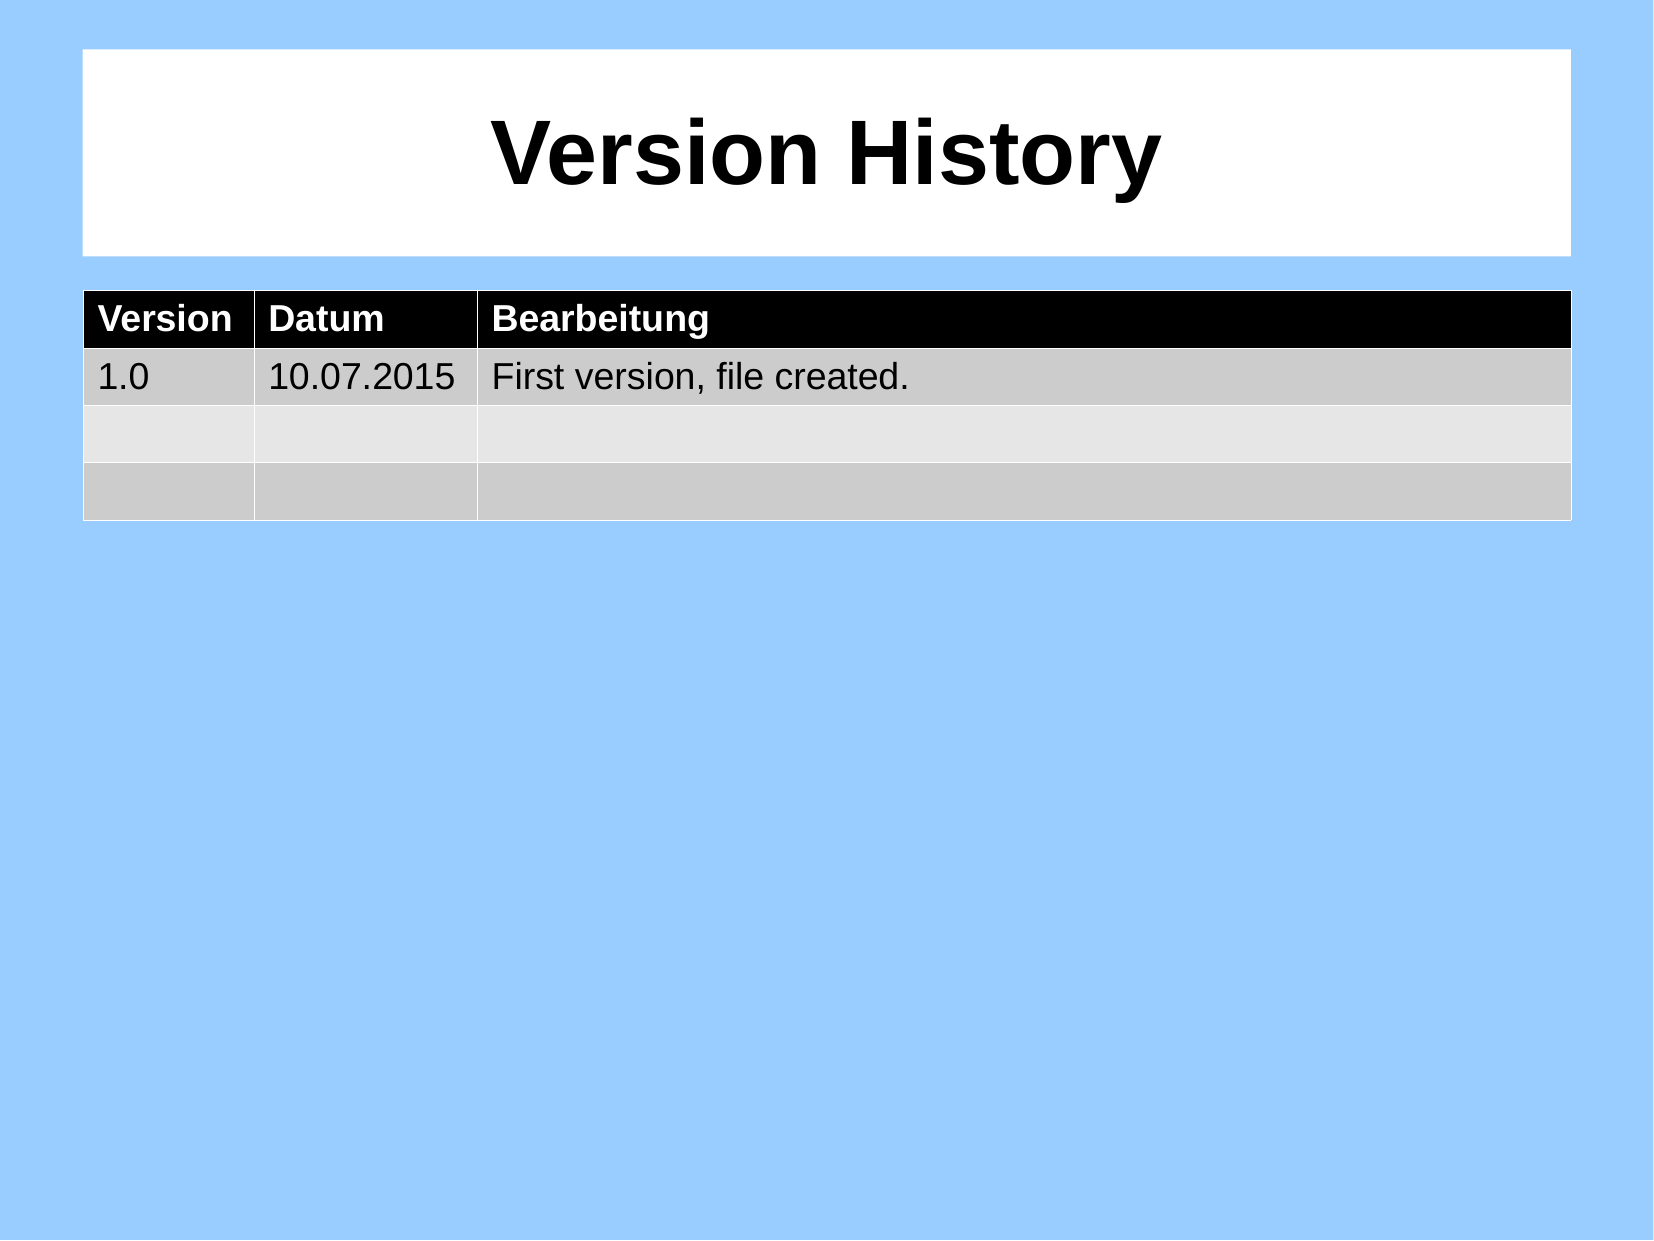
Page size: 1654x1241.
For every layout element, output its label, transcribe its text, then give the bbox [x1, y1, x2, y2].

table_cell 1.0 [84, 349, 254, 405]
table_cell [255, 406, 477, 462]
table_header Bearbeitung [478, 291, 1571, 348]
table_cell [84, 406, 254, 462]
table_cell [478, 463, 1571, 520]
title Version History [82, 49, 1571, 257]
table_cell 10.07.2015 [255, 349, 477, 405]
table_cell First version, file created. [478, 349, 1571, 405]
table_cell [84, 463, 254, 520]
table_header Datum [255, 291, 477, 348]
table_header Version [84, 291, 254, 348]
table_cell [478, 406, 1571, 462]
table_cell [255, 463, 477, 520]
